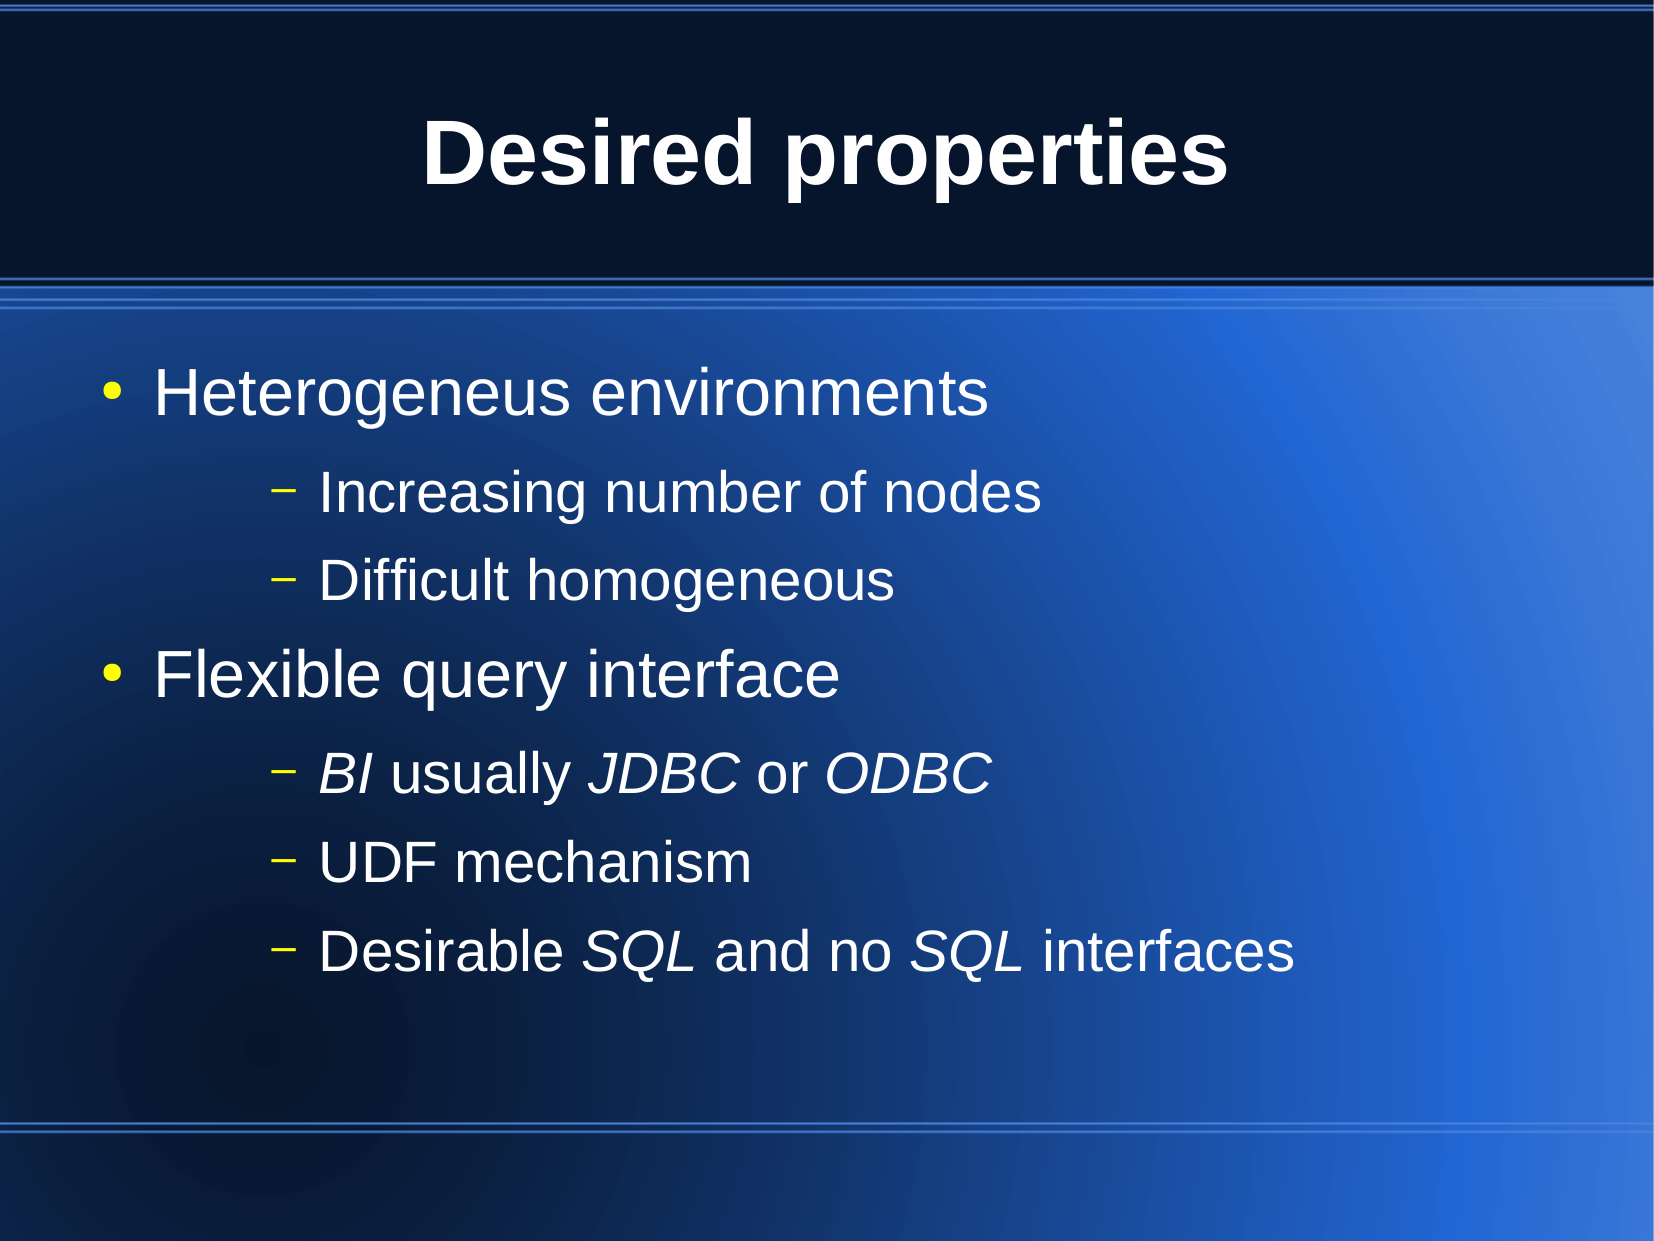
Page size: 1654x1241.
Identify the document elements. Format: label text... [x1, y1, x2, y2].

title Desired properties [82, 49, 1571, 257]
picture [0, 0, 1654, 1241]
list Heterogeneus environments Increasing number of nodes Difficult homogeneous Flexible query interface BI usually JDBC or ODBC UDF mechanism Desirable SQL and no SQL interfaces [82, 355, 1536, 1043]
